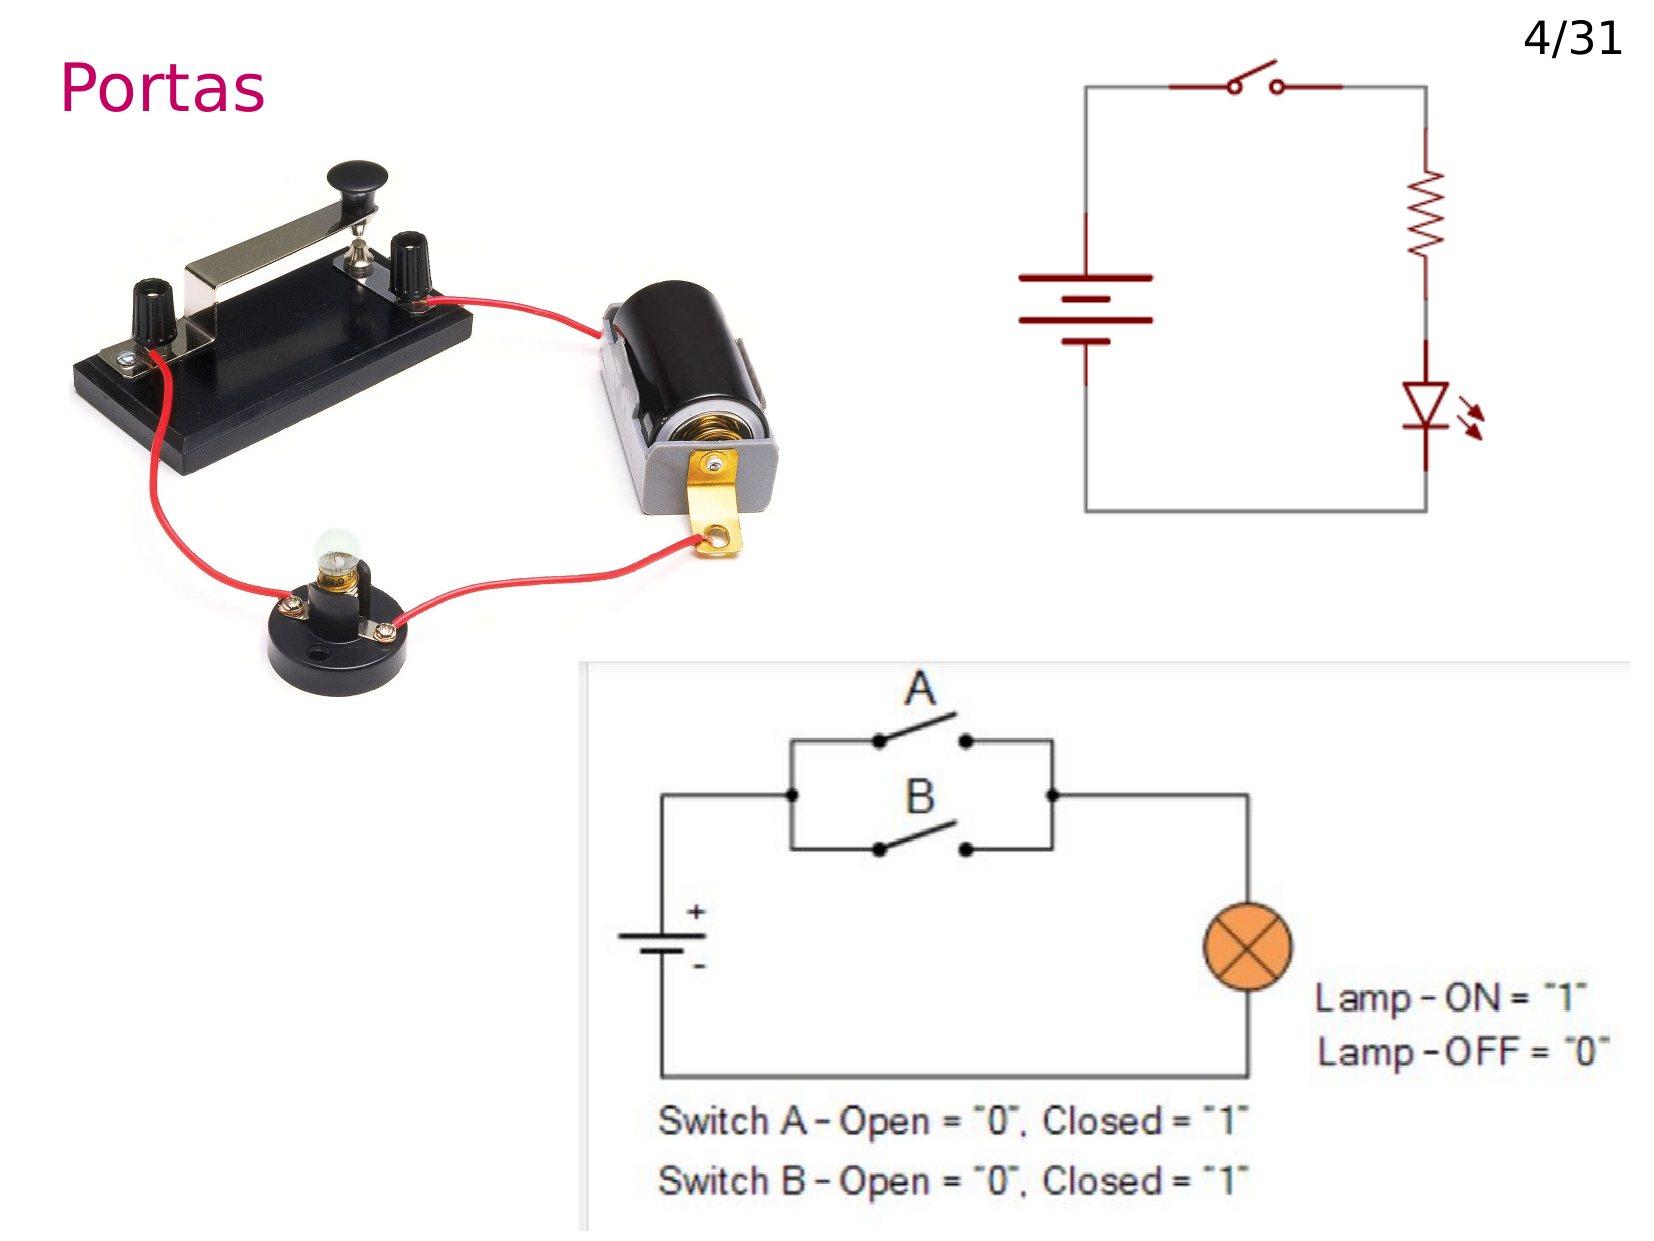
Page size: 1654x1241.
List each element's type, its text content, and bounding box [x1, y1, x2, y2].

picture [1015, 57, 1489, 520]
title Portas [59, 29, 1625, 148]
picture [69, 158, 1630, 1231]
